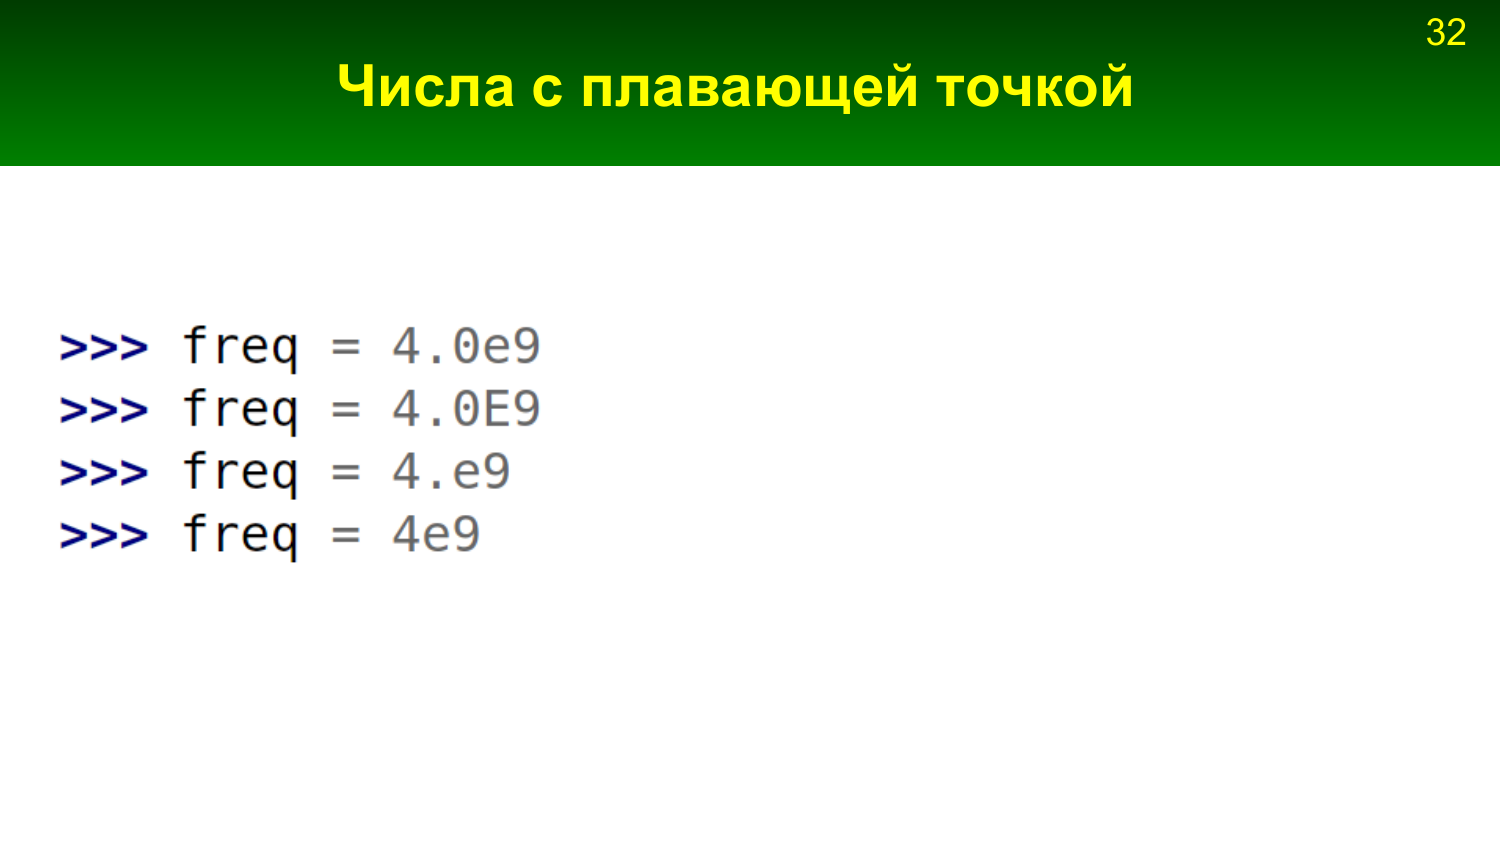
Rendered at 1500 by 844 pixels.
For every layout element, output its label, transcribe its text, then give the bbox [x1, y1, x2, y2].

title Числа с плавающей точкой [47, 11, 1426, 154]
picture [48, 318, 556, 572]
